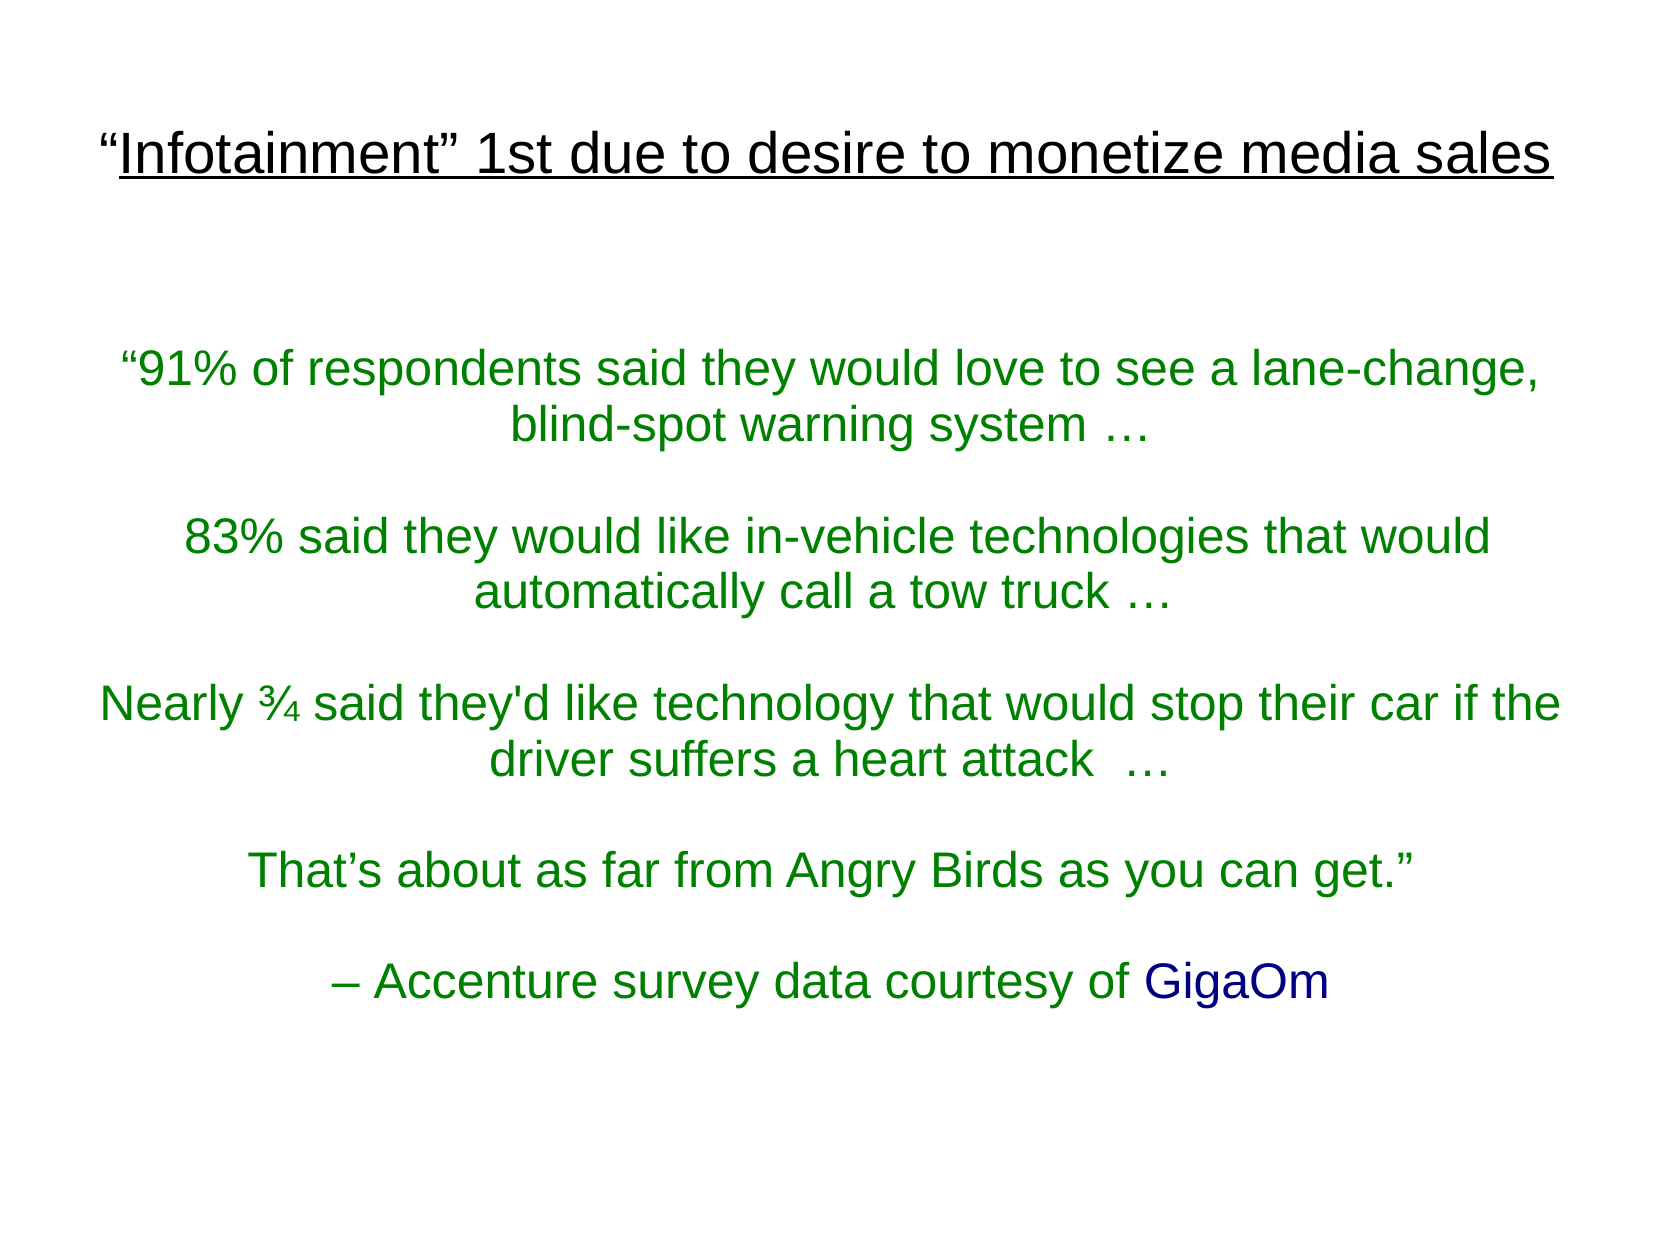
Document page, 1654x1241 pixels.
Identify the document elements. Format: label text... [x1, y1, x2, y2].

subtitle “91% of respondents said they would love to see a lane-change, blind-spot warning system … 83% said they would like in-vehicle technologies that would automatically call a tow truck … Nearly ¾ said they'd like technology that would stop their car if the driver suffers a heart attack … That’s about as far from Angry Birds as you can get.” – Accenture survey data courtesy of GigaOm [86, 340, 1576, 1010]
title “Infotainment” 1st due to desire to monetize media sales [82, 49, 1571, 257]
